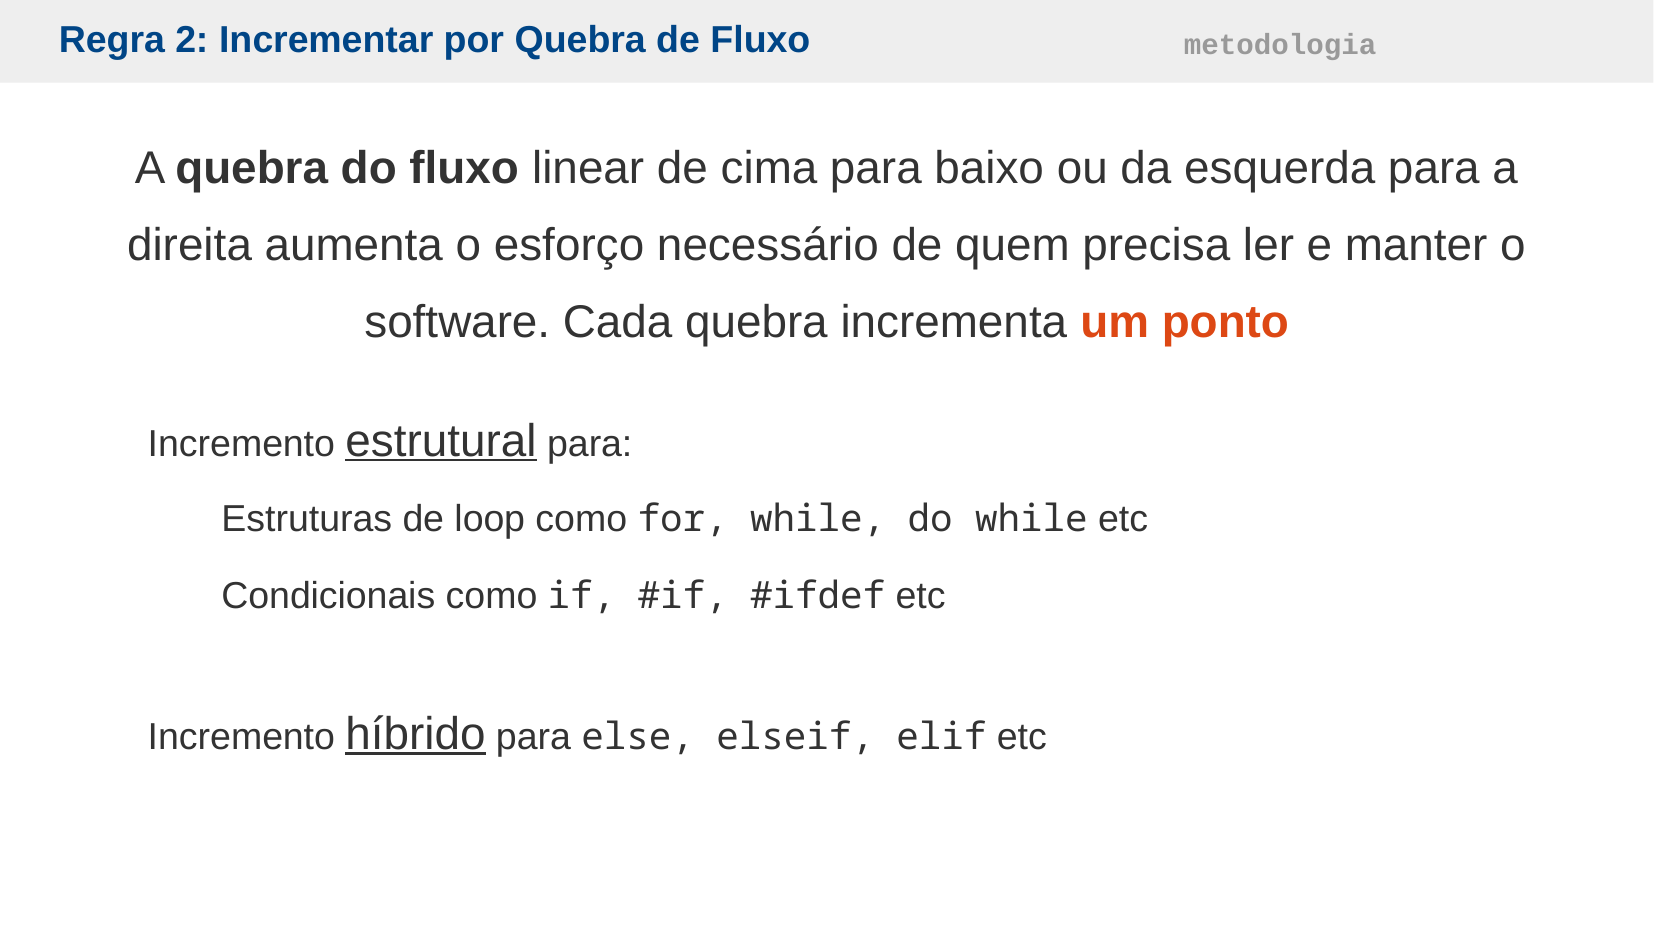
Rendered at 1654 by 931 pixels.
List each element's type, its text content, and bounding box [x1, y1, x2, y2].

title Regra 2: Incrementar por Quebra de Fluxo [59, 14, 1182, 66]
text_box [0, 0, 1654, 83]
text_box A quebra do fluxo linear de cima para baixo ou da esquerda para a direita aumenta o esforço necessário de quem precisa ler e manter o software. Cada quebra incrementa um ponto Incremento estrutural para: Estruturas de loop como for, while, do while etc Condicionais como if, #if, #ifdef etc Incremento híbrido para else, elseif, elif etc [59, 109, 1595, 807]
text_box metodologia [1169, 23, 1644, 71]
